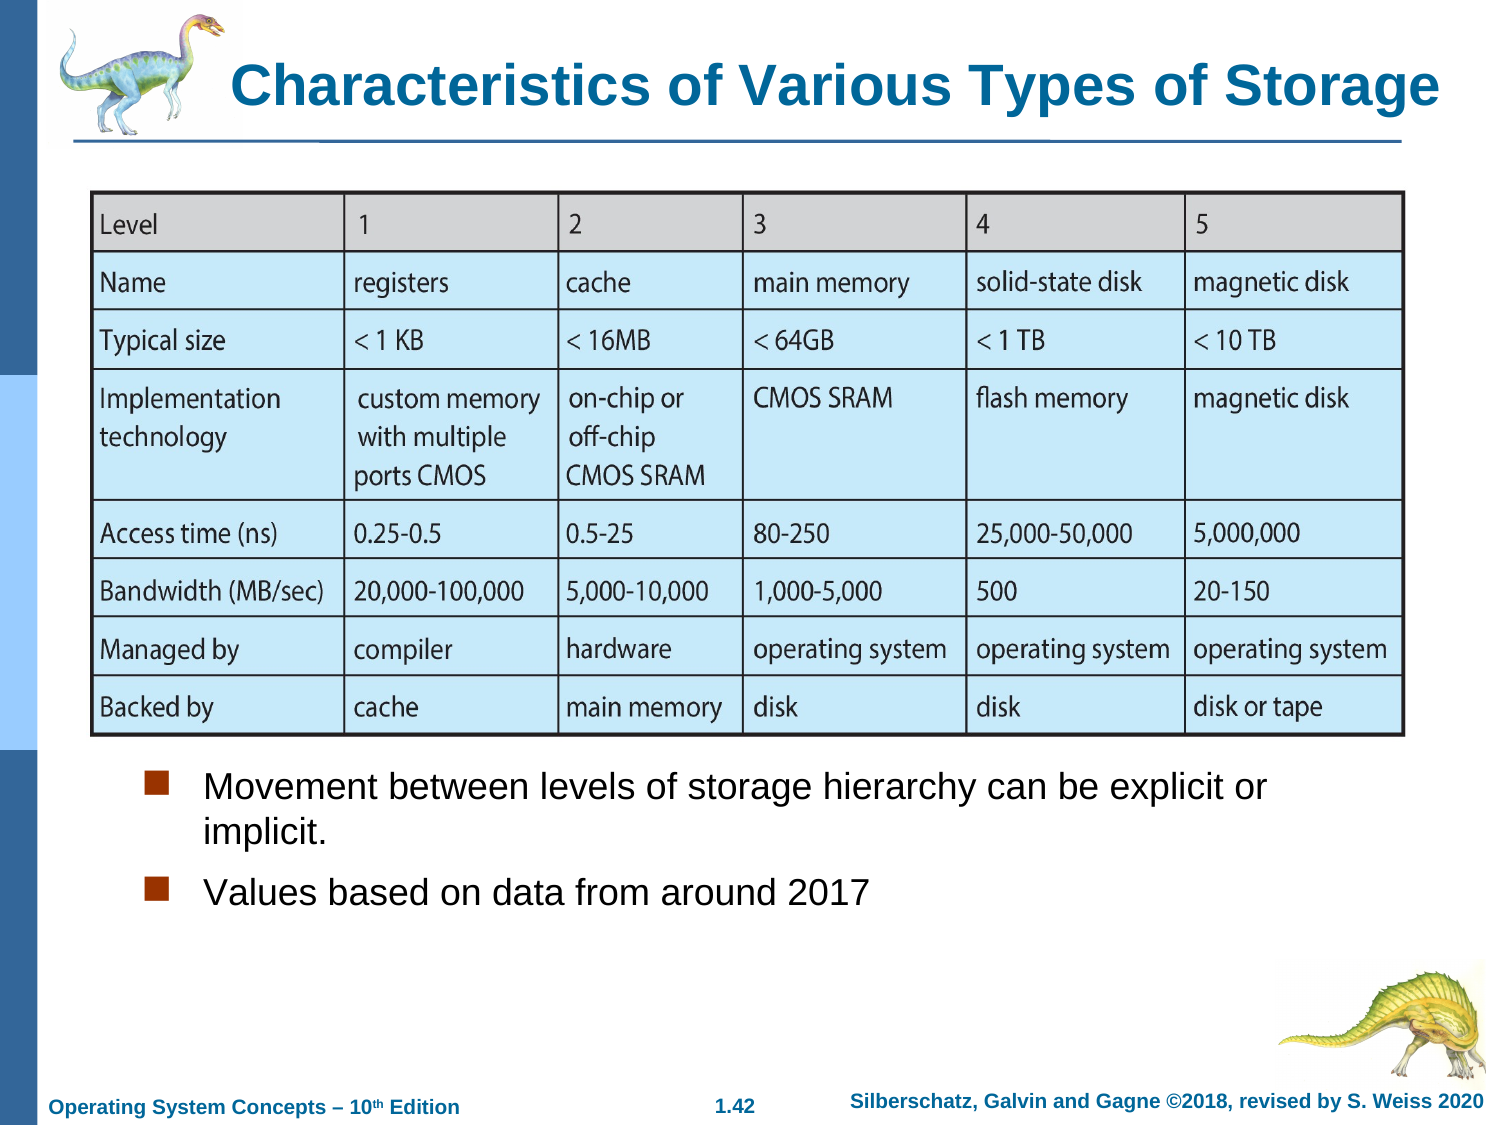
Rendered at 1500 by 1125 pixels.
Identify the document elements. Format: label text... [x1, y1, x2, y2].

picture [46, 0, 243, 149]
text_box Movement between levels of storage hierarchy can be explicit or implicit. Values based on data from around 2017 [132, 742, 1397, 944]
text_box Characteristics of Various Types of Storage [136, 29, 1500, 125]
picture [86, 186, 1408, 742]
picture [1275, 959, 1486, 1090]
